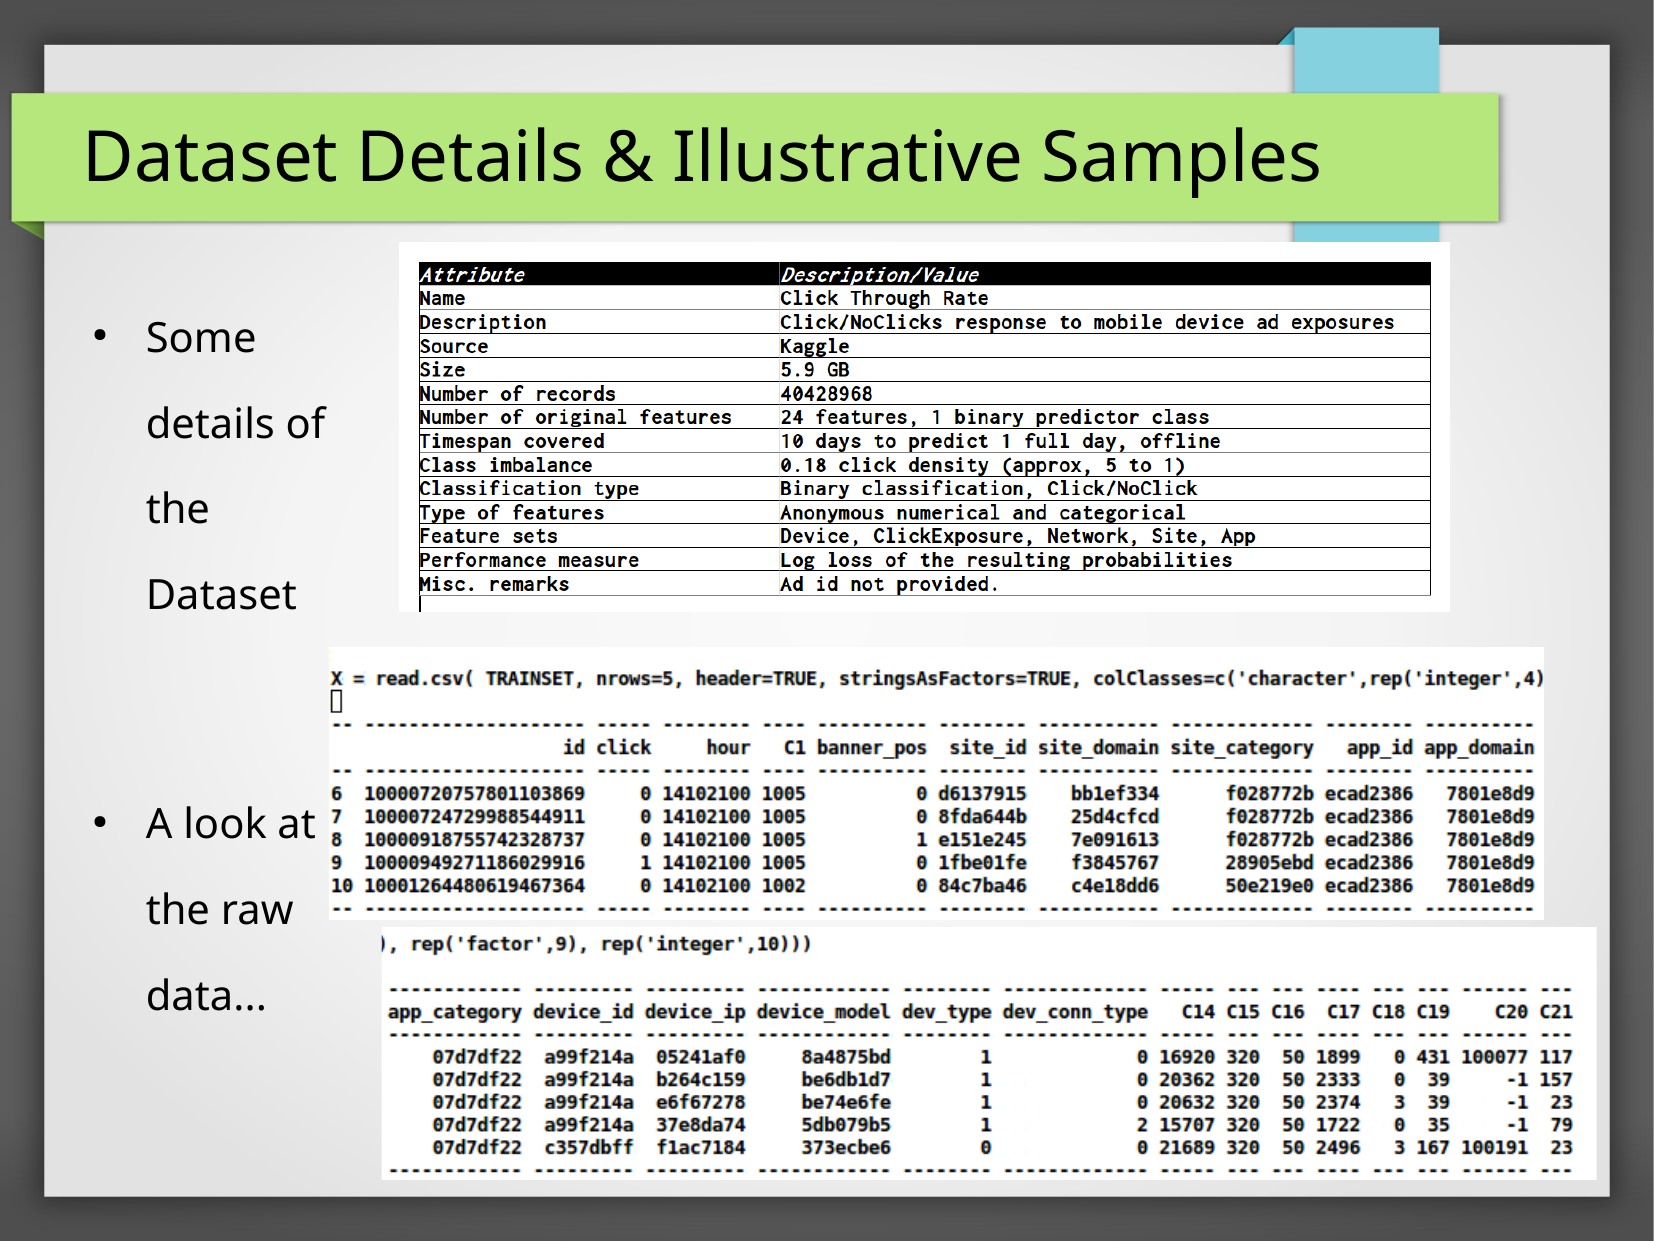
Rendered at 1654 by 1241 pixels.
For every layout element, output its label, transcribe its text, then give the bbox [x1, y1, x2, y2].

title Dataset Details & Illustrative Samples [82, 94, 1441, 213]
picture [0, 0, 1654, 1241]
list Some details of the Dataset A look at the raw data... [75, 279, 346, 1171]
